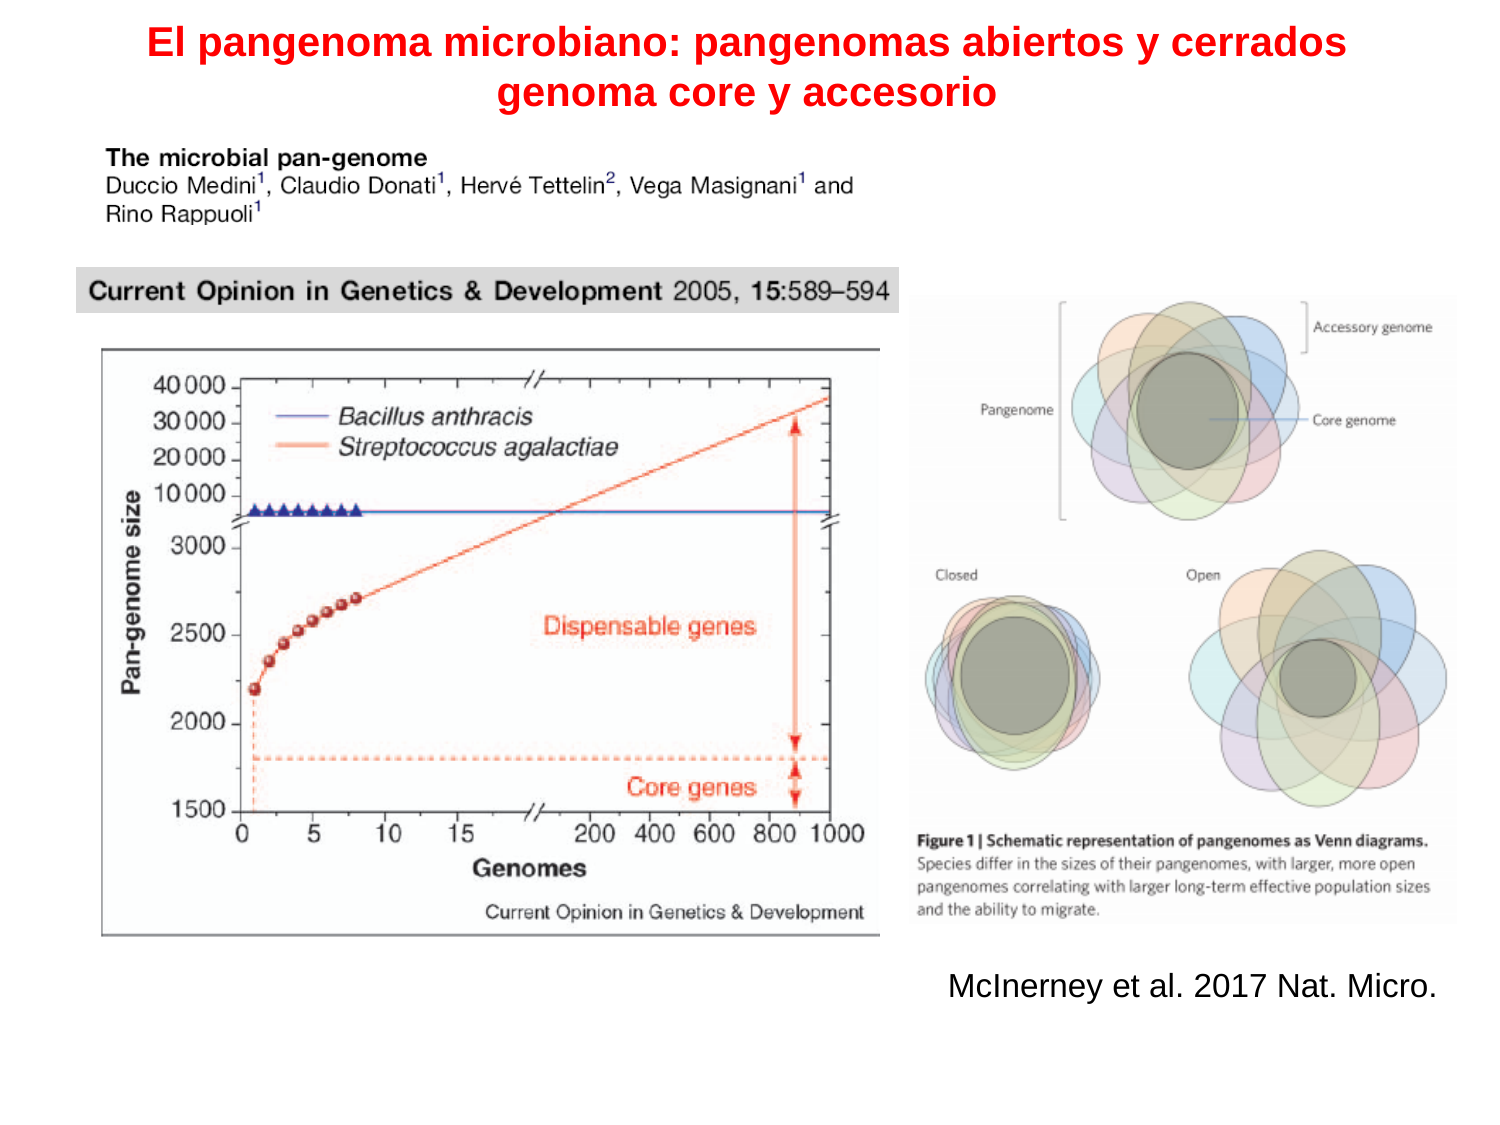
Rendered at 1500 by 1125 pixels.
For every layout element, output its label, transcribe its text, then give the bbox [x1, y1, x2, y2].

picture [76, 267, 899, 313]
picture [94, 145, 863, 225]
text_box McInerney et al. 2017 Nat. Micro. [933, 956, 1454, 1012]
picture [909, 295, 1457, 924]
text_box El pangenoma microbiano: pangenomas abiertos y cerrados genoma core y accesorio [131, 7, 1363, 123]
picture [100, 337, 880, 951]
